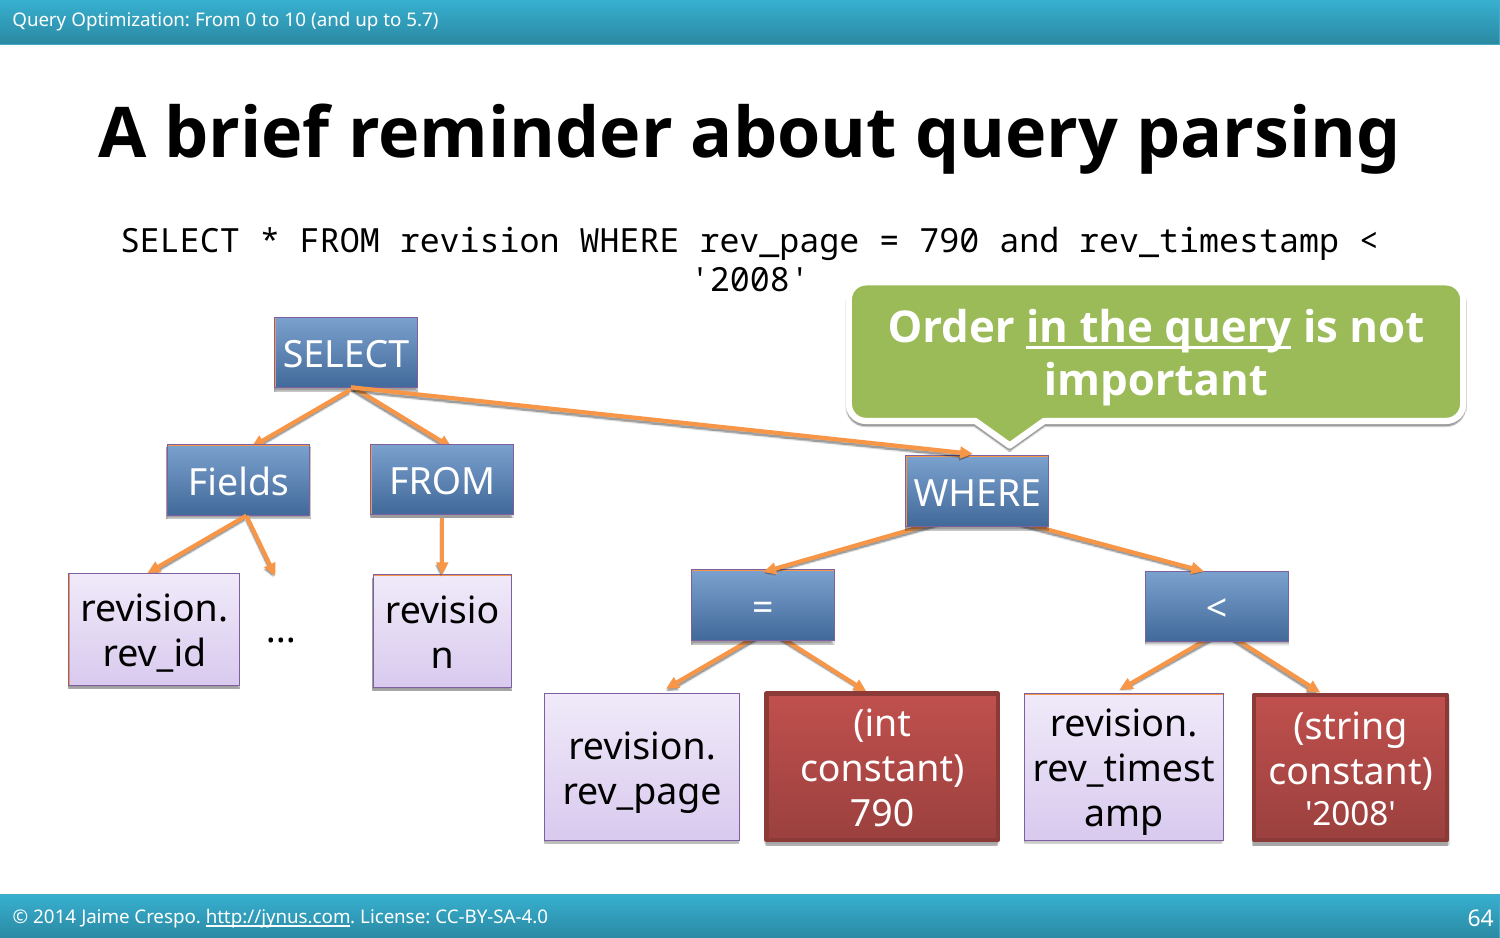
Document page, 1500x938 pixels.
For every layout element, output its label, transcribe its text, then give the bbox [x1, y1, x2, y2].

text_box revision. rev_page [544, 693, 740, 841]
text_box Fields [167, 444, 310, 516]
title A brief reminder about query parsing [75, 41, 1425, 218]
text_box WHERE [905, 455, 1049, 527]
text_box (int constant) 790 [766, 693, 998, 841]
text_box SELECT [274, 317, 418, 388]
text_box revision. rev_timestamp [1024, 693, 1224, 841]
text_box revision. rev_id [68, 573, 240, 686]
list SELECT * FROM revision WHERE rev_page = 790 and rev_timestamp < '2008' [75, 218, 1425, 278]
text_box Order in the query is not important [848, 282, 1464, 446]
slide_number [1389, 896, 1490, 935]
text_box revision [373, 574, 512, 688]
text_box = [691, 569, 835, 641]
text_box ... [258, 597, 304, 658]
text_box FROM [370, 444, 514, 515]
text_box (string constant) '2008' [1254, 694, 1447, 840]
text_box < [1145, 571, 1289, 642]
